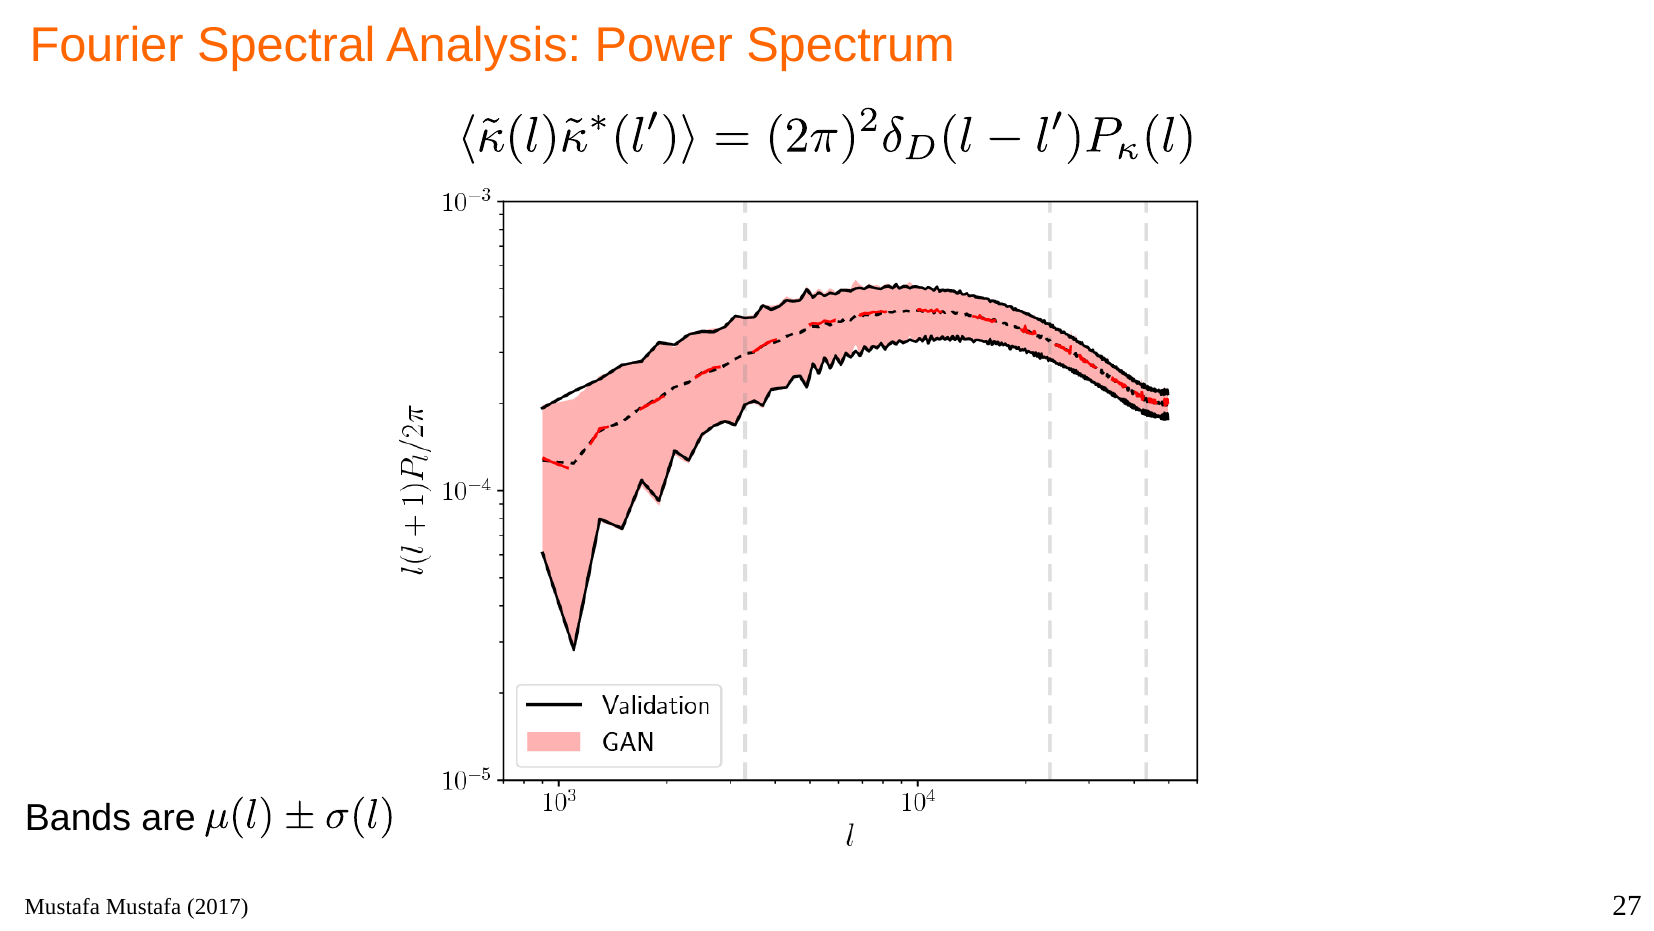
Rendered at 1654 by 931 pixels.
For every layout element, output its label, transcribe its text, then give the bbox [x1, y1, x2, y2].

text_box Bands are [10, 789, 221, 846]
picture [389, 179, 1216, 865]
text_box [204, 796, 396, 839]
text_box [457, 107, 1197, 164]
title Fourier Spectral Analysis: Power Spectrum [29, 15, 1621, 74]
